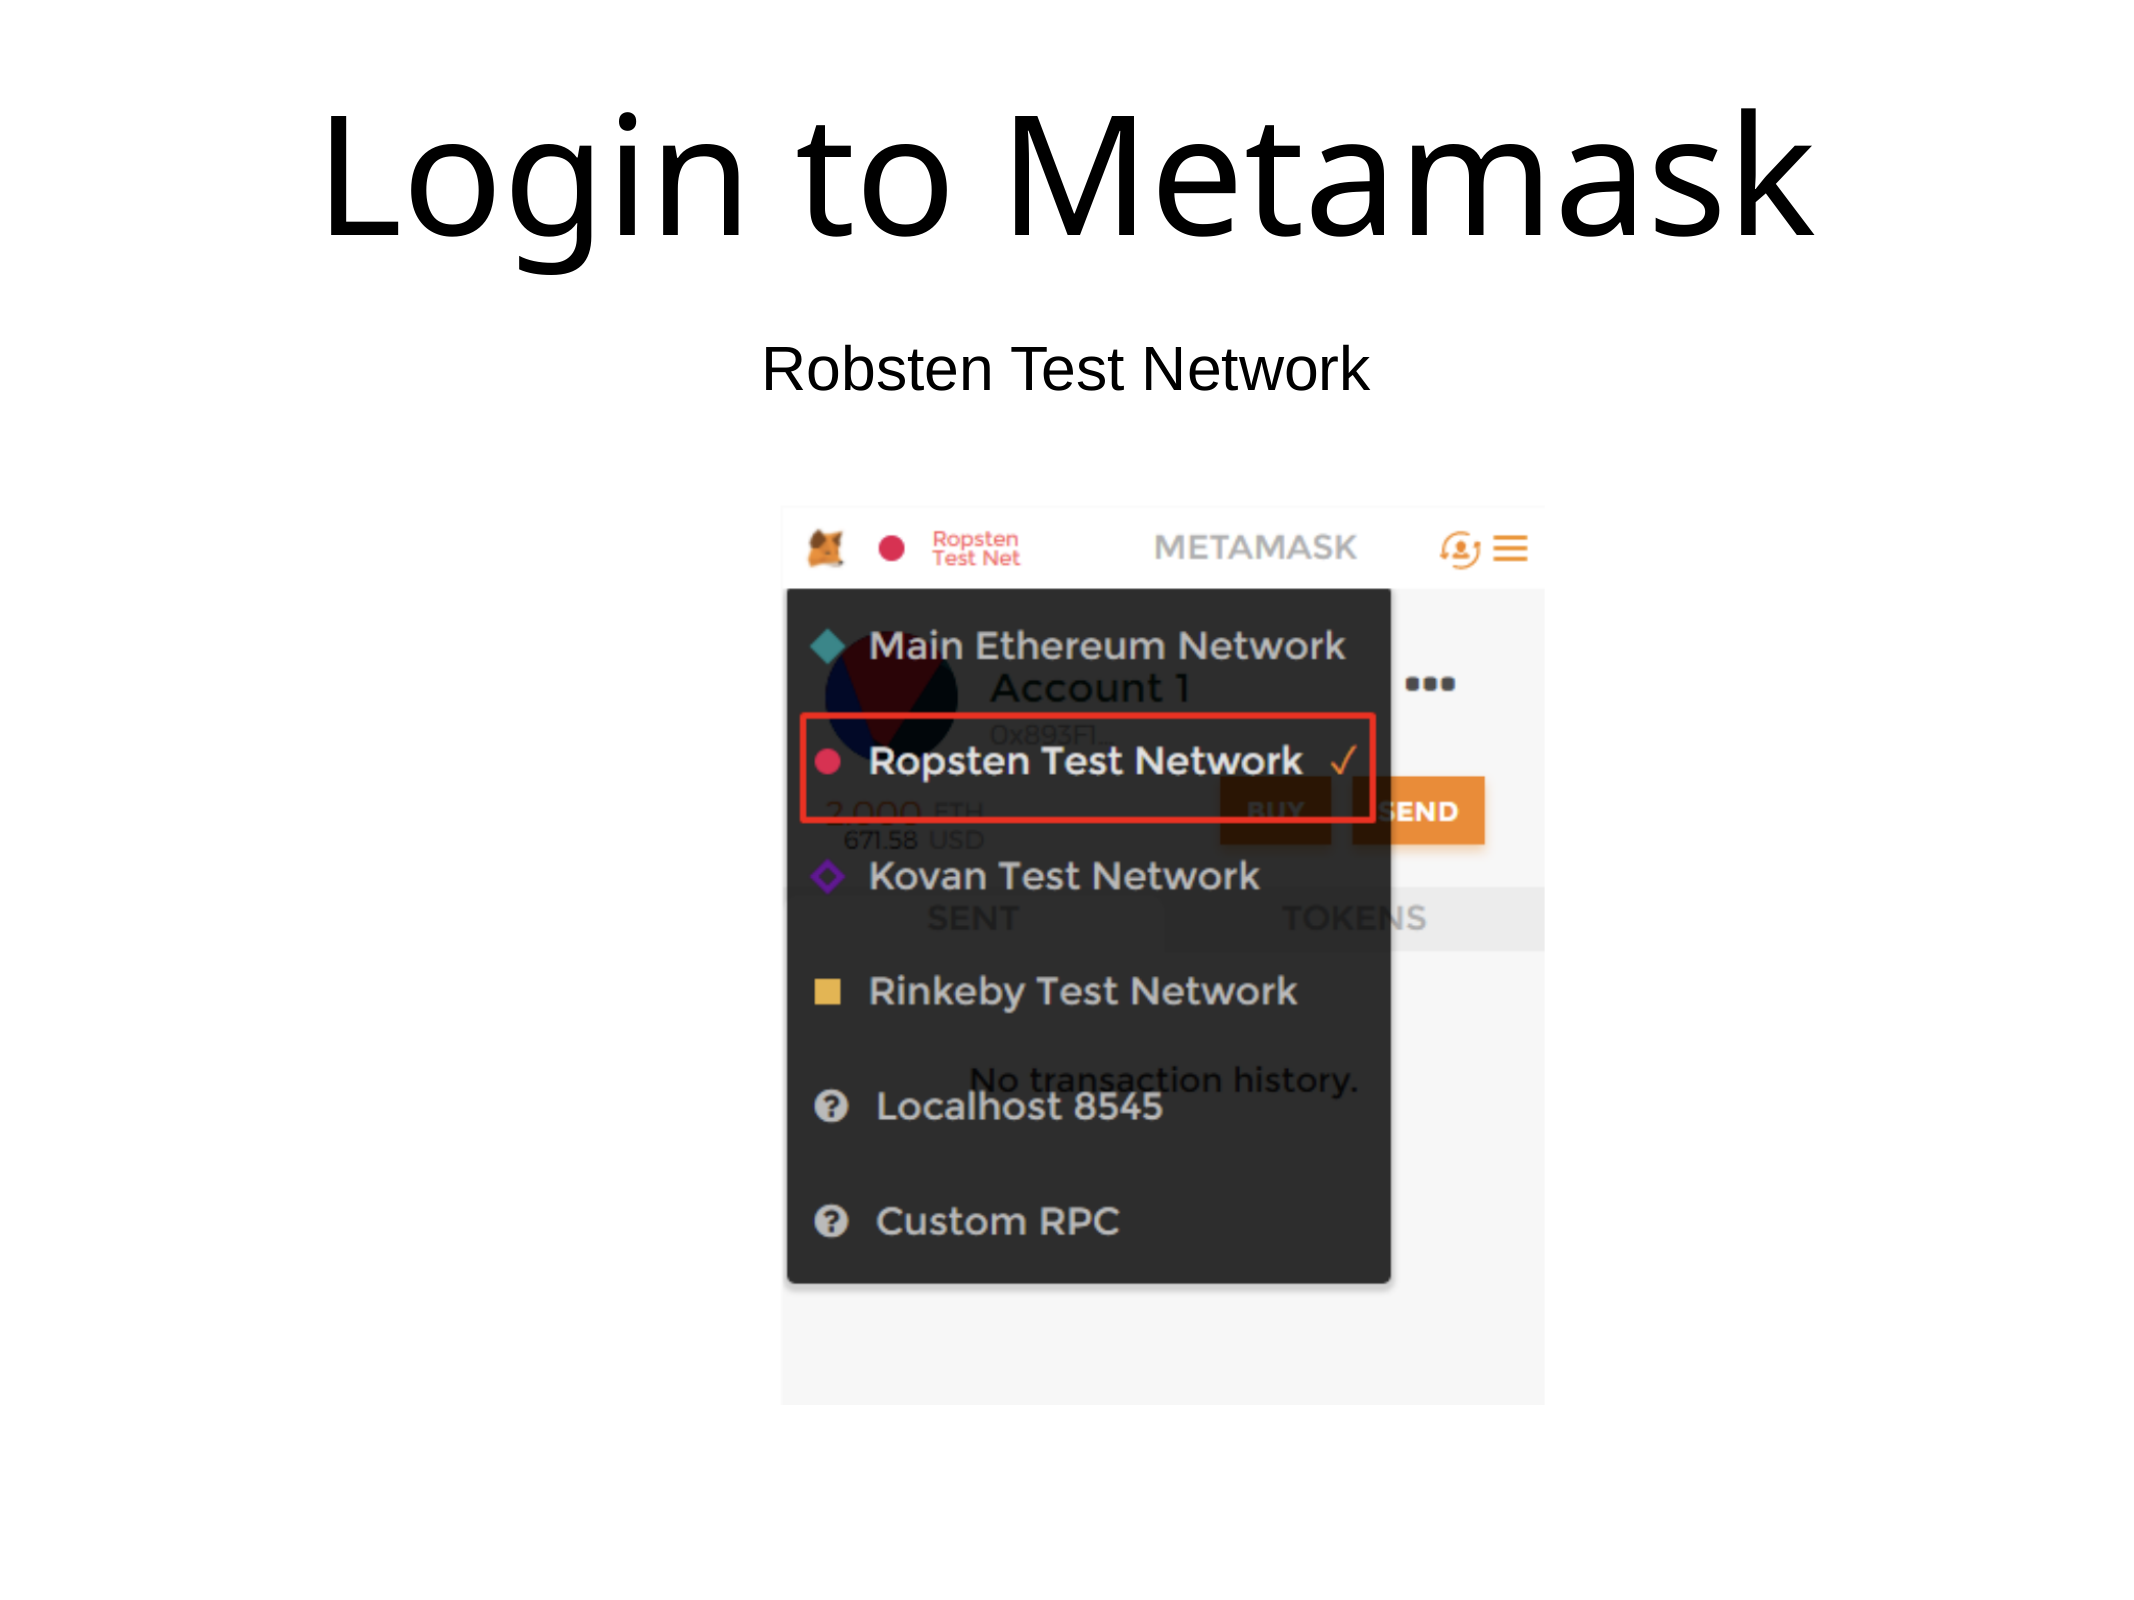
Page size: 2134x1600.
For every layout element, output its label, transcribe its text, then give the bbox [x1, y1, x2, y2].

subtitle Robsten Test Network [208, 320, 1925, 507]
title Login to Metamask [208, 61, 1925, 286]
picture [764, 491, 1578, 1405]
